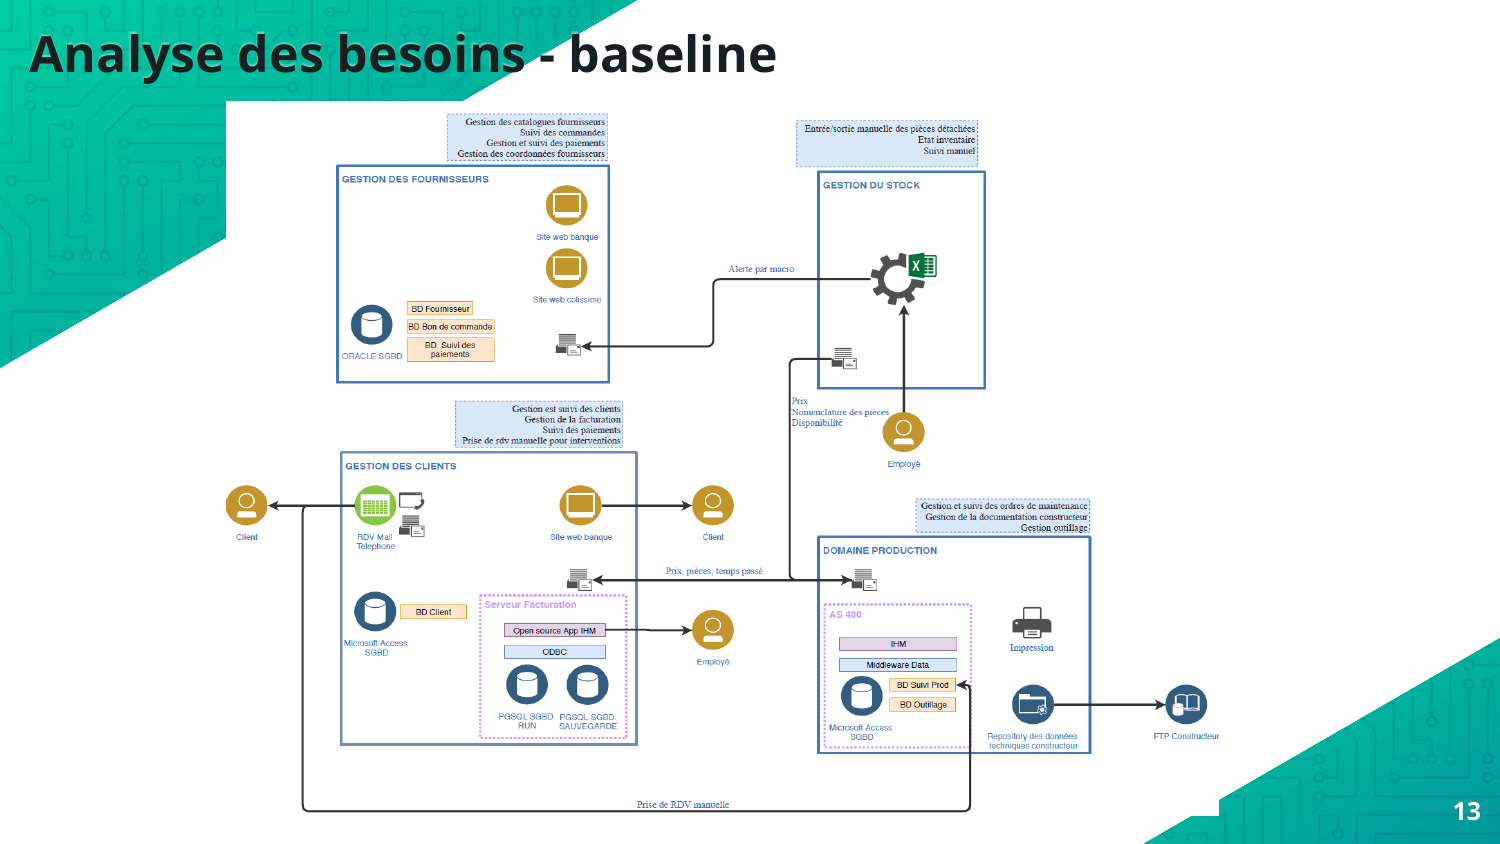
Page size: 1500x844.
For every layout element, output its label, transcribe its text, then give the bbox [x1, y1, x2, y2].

slide_number <numéro> [1391, 779, 1482, 844]
title Analyse des besoins - baseline [29, 29, 1347, 88]
picture [226, 101, 1219, 816]
